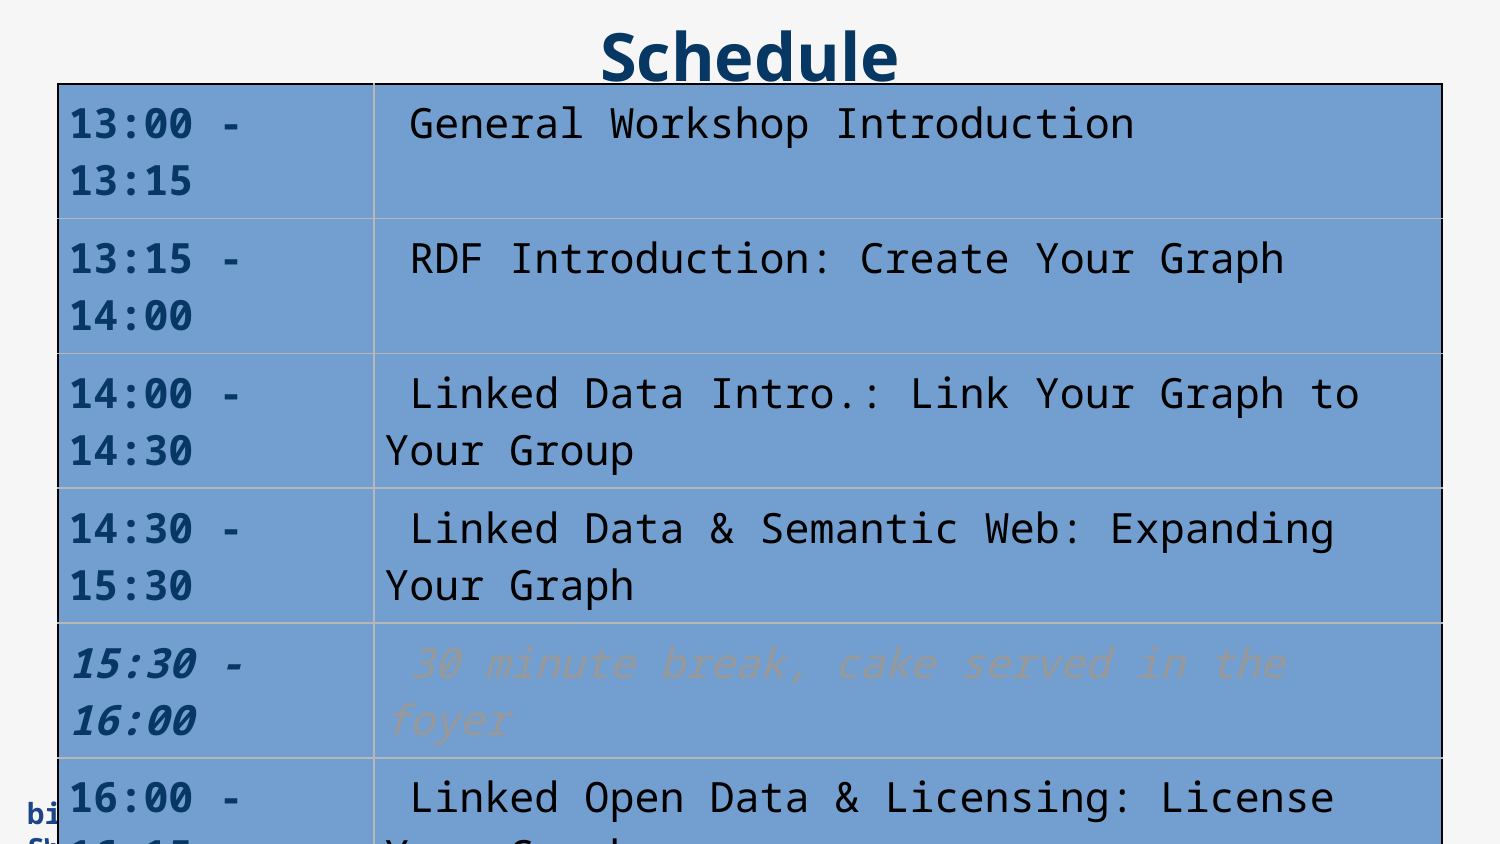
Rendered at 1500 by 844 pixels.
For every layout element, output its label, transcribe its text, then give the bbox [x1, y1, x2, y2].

table_header 13:00 - 13:15 [59, 85, 373, 218]
table_cell Linked Open Data & Licensing: License Your Graph [375, 759, 1441, 844]
table_cell 16:00 - 16:15 [59, 759, 373, 844]
table_cell 14:00 - 14:30 [59, 354, 373, 487]
table_cell 14:30 - 15:30 [59, 489, 373, 622]
table_cell 30 minute break, cake served in the foyer [375, 624, 1441, 757]
text_box Schedule [51, 0, 1449, 95]
table_cell 13:15 - 14:00 [59, 219, 373, 353]
table_cell Linked Data Intro.: Link Your Graph to Your Group [375, 354, 1441, 487]
table_cell Linked Data & Semantic Web: Expanding Your Graph [375, 489, 1441, 622]
table_cell 15:30 - 16:00 [59, 624, 373, 757]
table_header General Workshop Introduction [375, 85, 1441, 218]
table_cell RDF Introduction: Create Your Graph [375, 219, 1441, 353]
